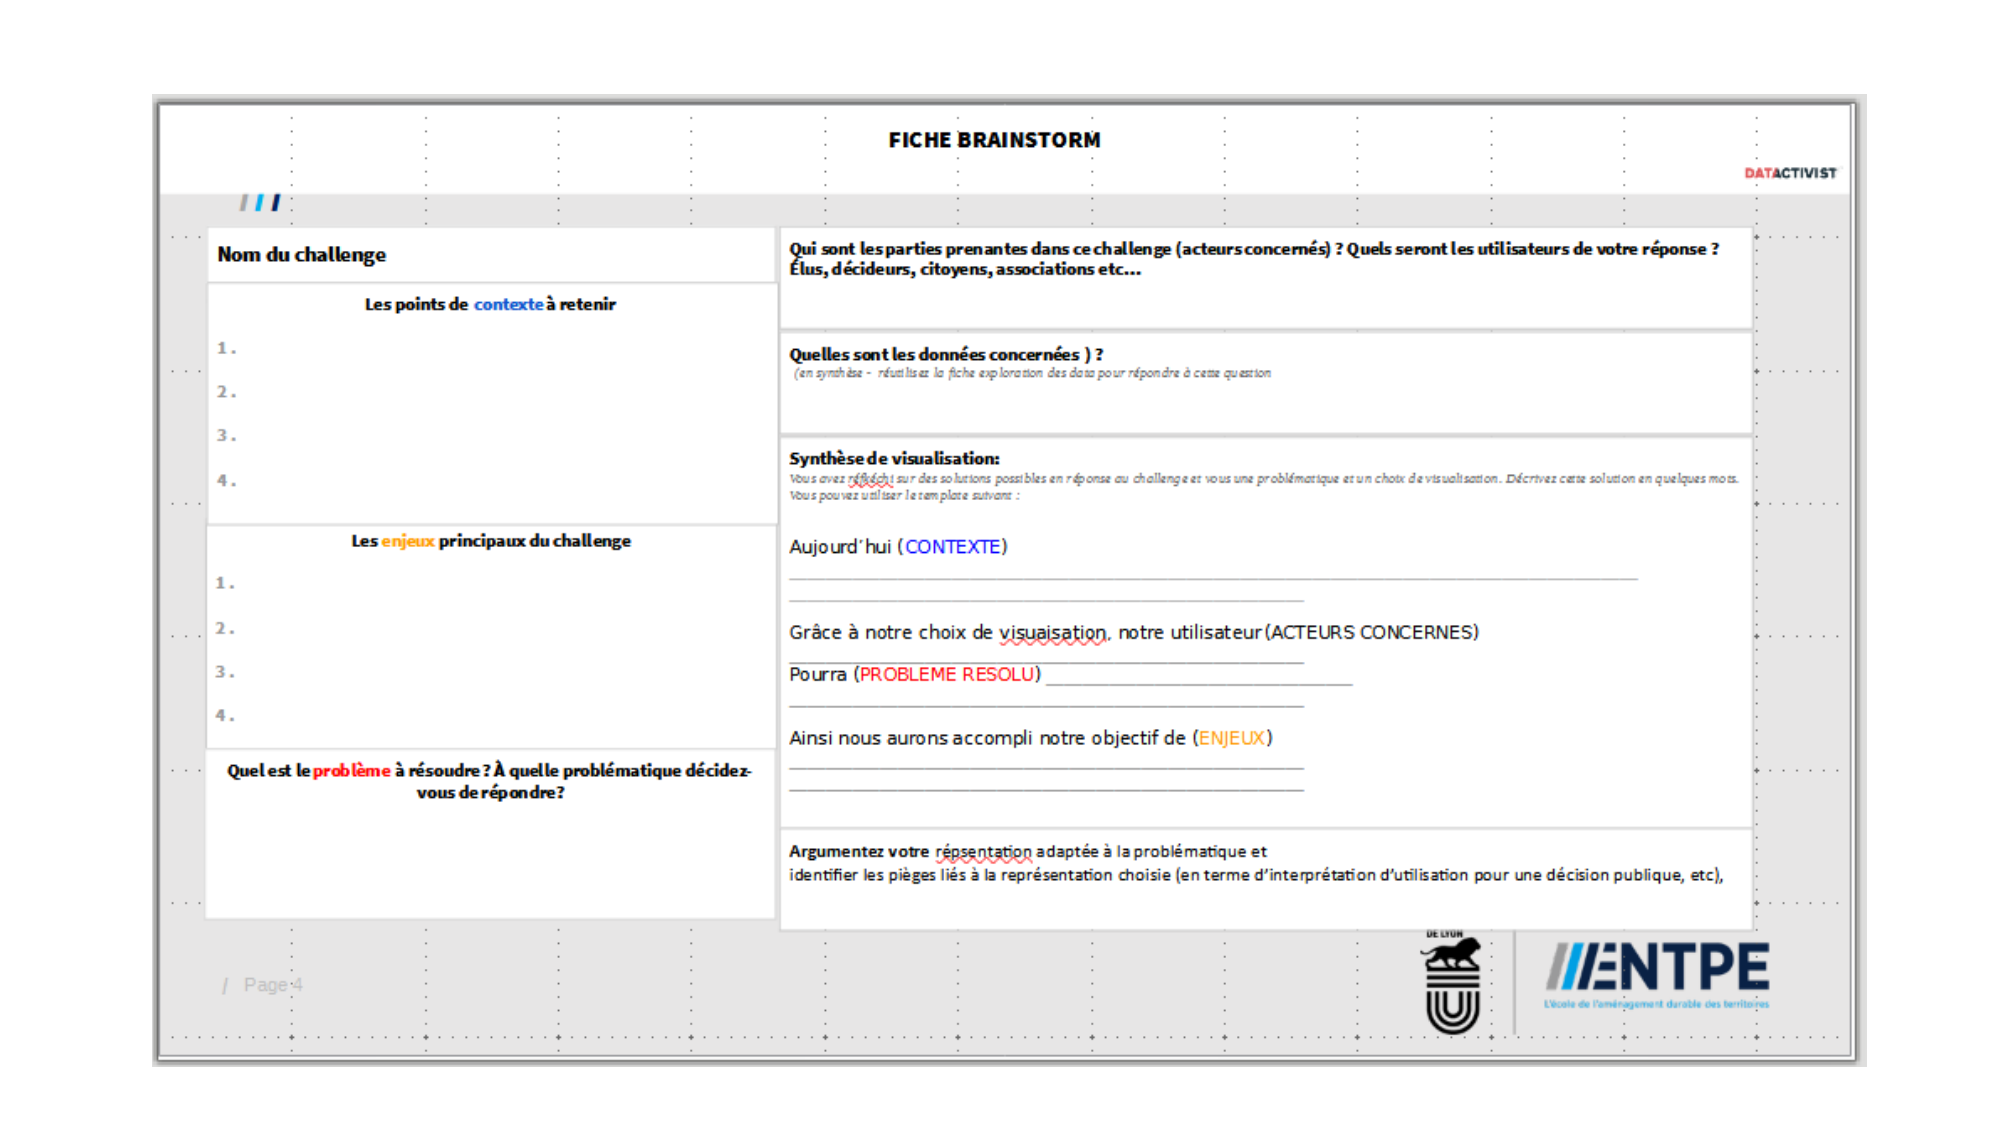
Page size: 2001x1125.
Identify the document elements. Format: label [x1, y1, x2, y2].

picture [152, 94, 1867, 1067]
